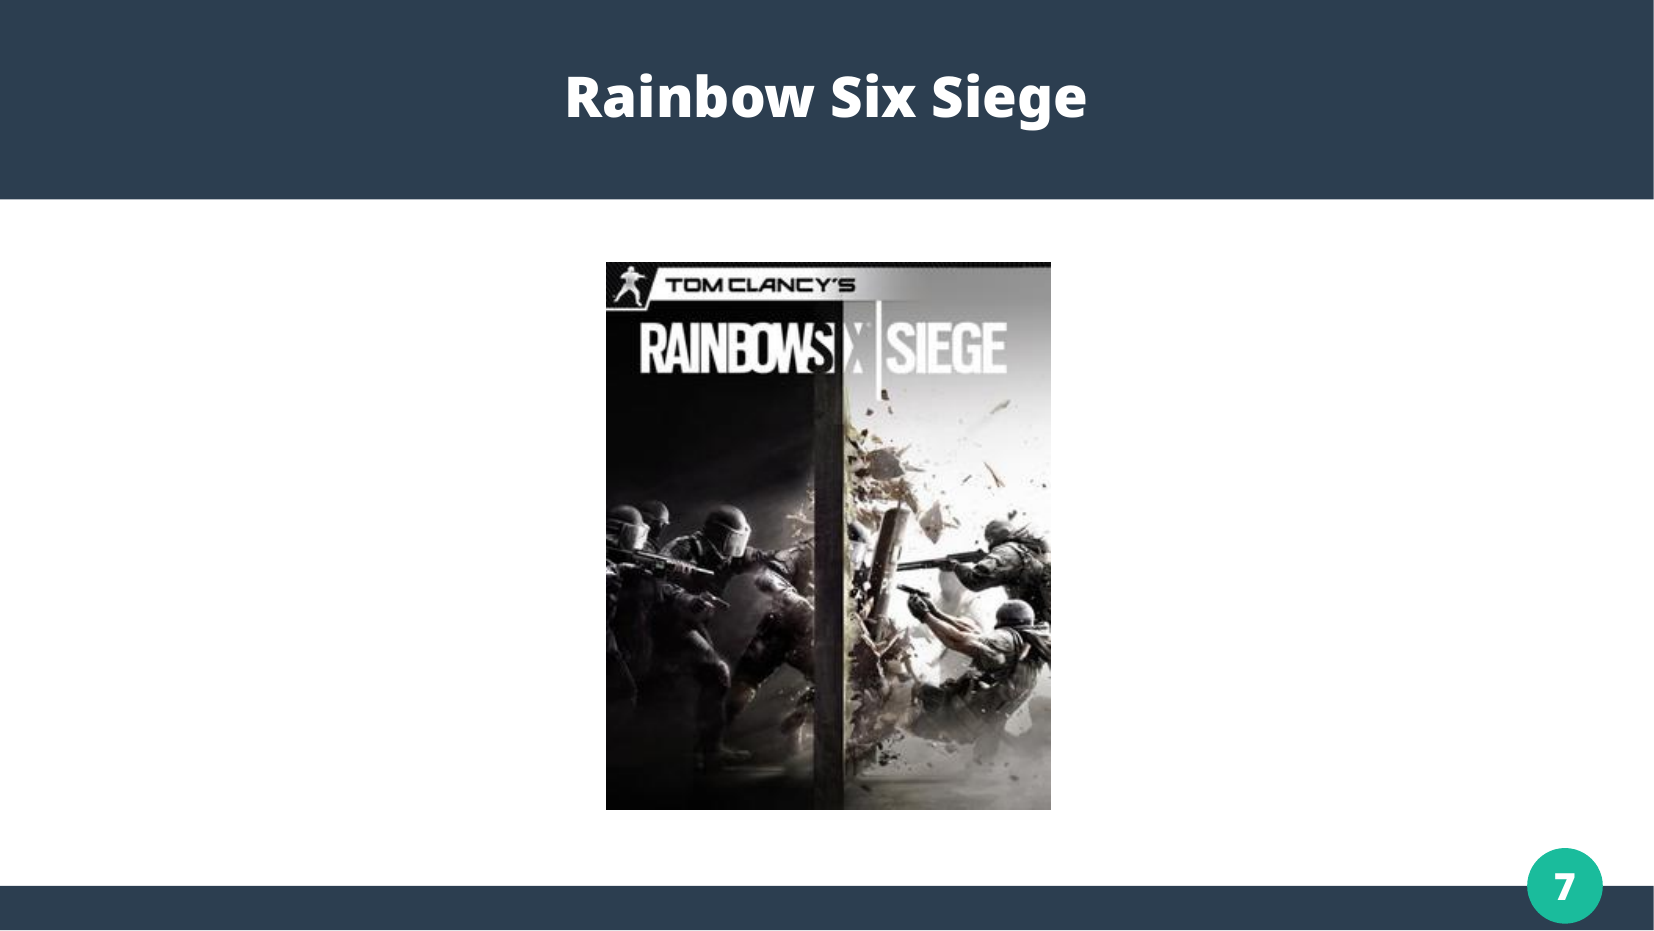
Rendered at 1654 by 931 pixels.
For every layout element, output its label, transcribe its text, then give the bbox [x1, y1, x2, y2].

title Rainbow Six Siege [59, 37, 1595, 156]
picture [606, 262, 1051, 810]
